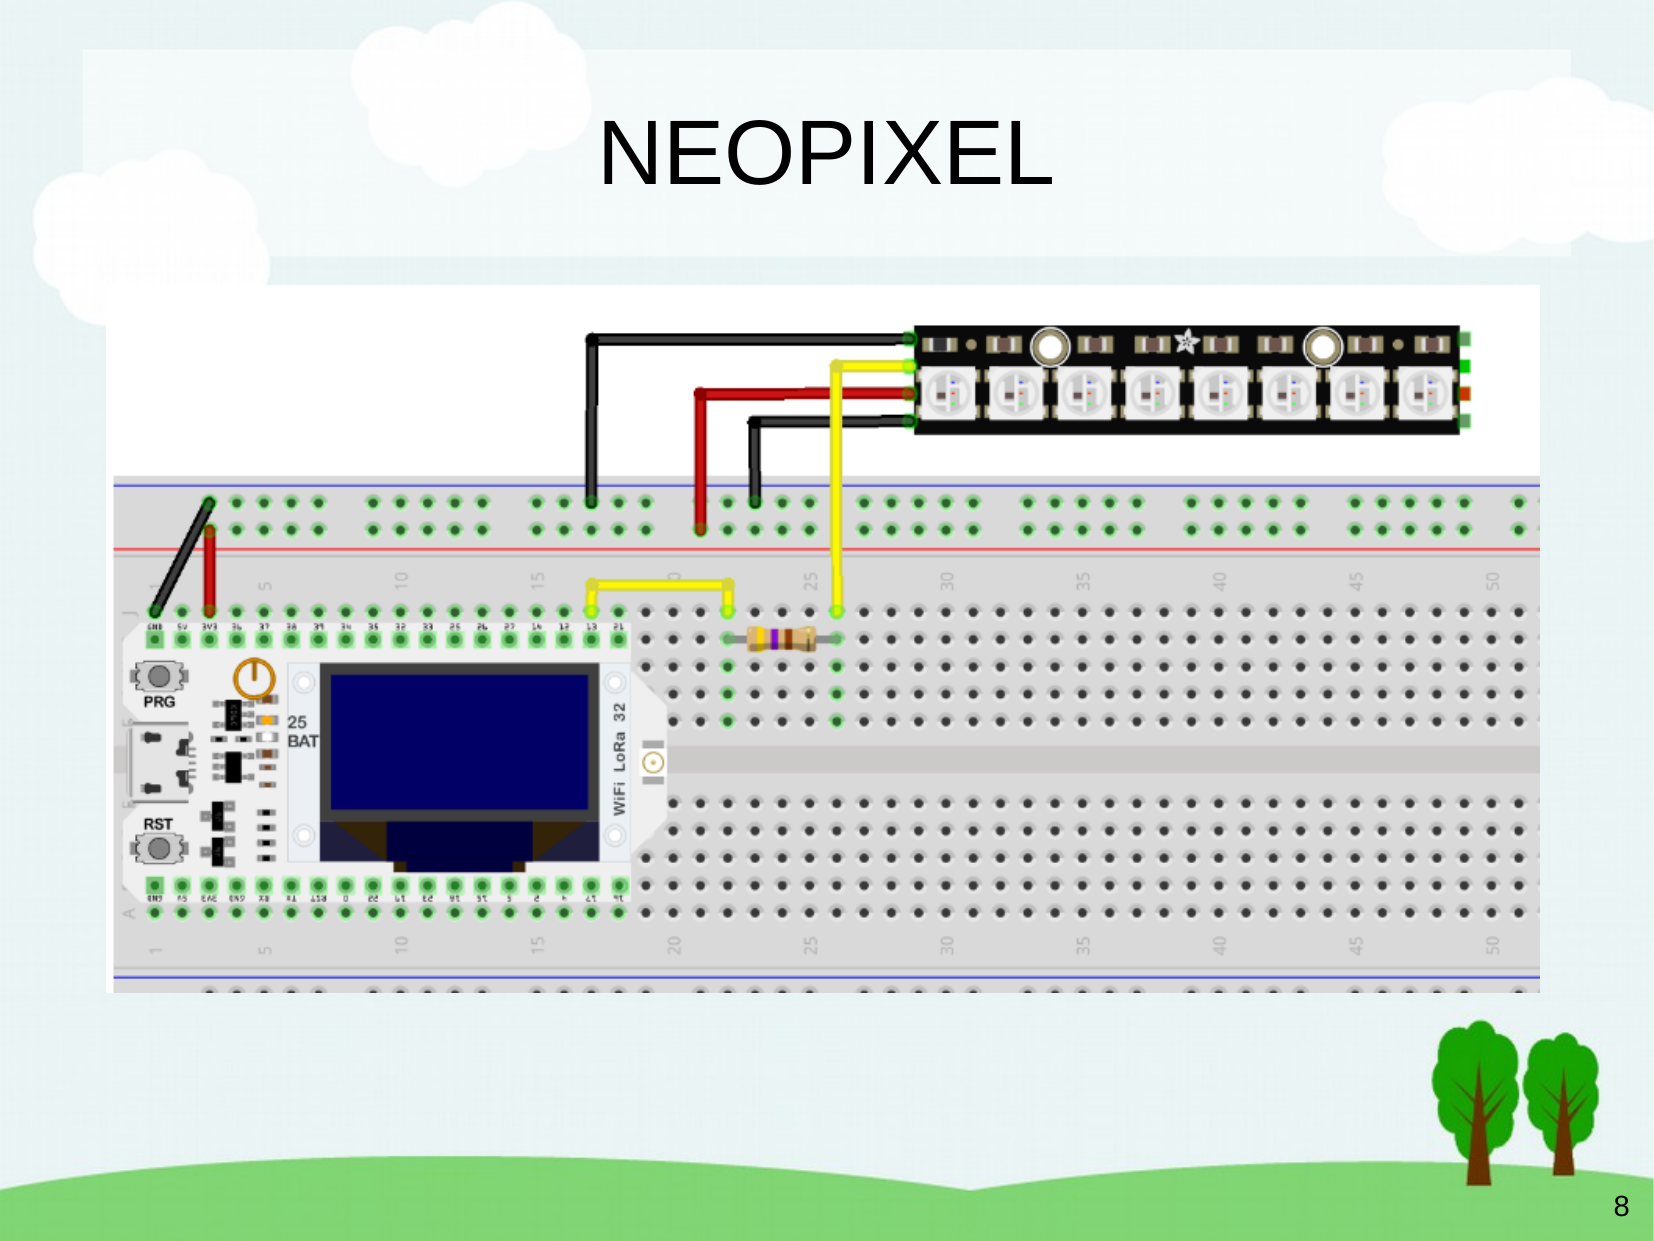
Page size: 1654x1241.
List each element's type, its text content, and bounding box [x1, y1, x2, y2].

picture [0, 0, 1654, 1241]
title NEOPIXEL [82, 49, 1571, 257]
